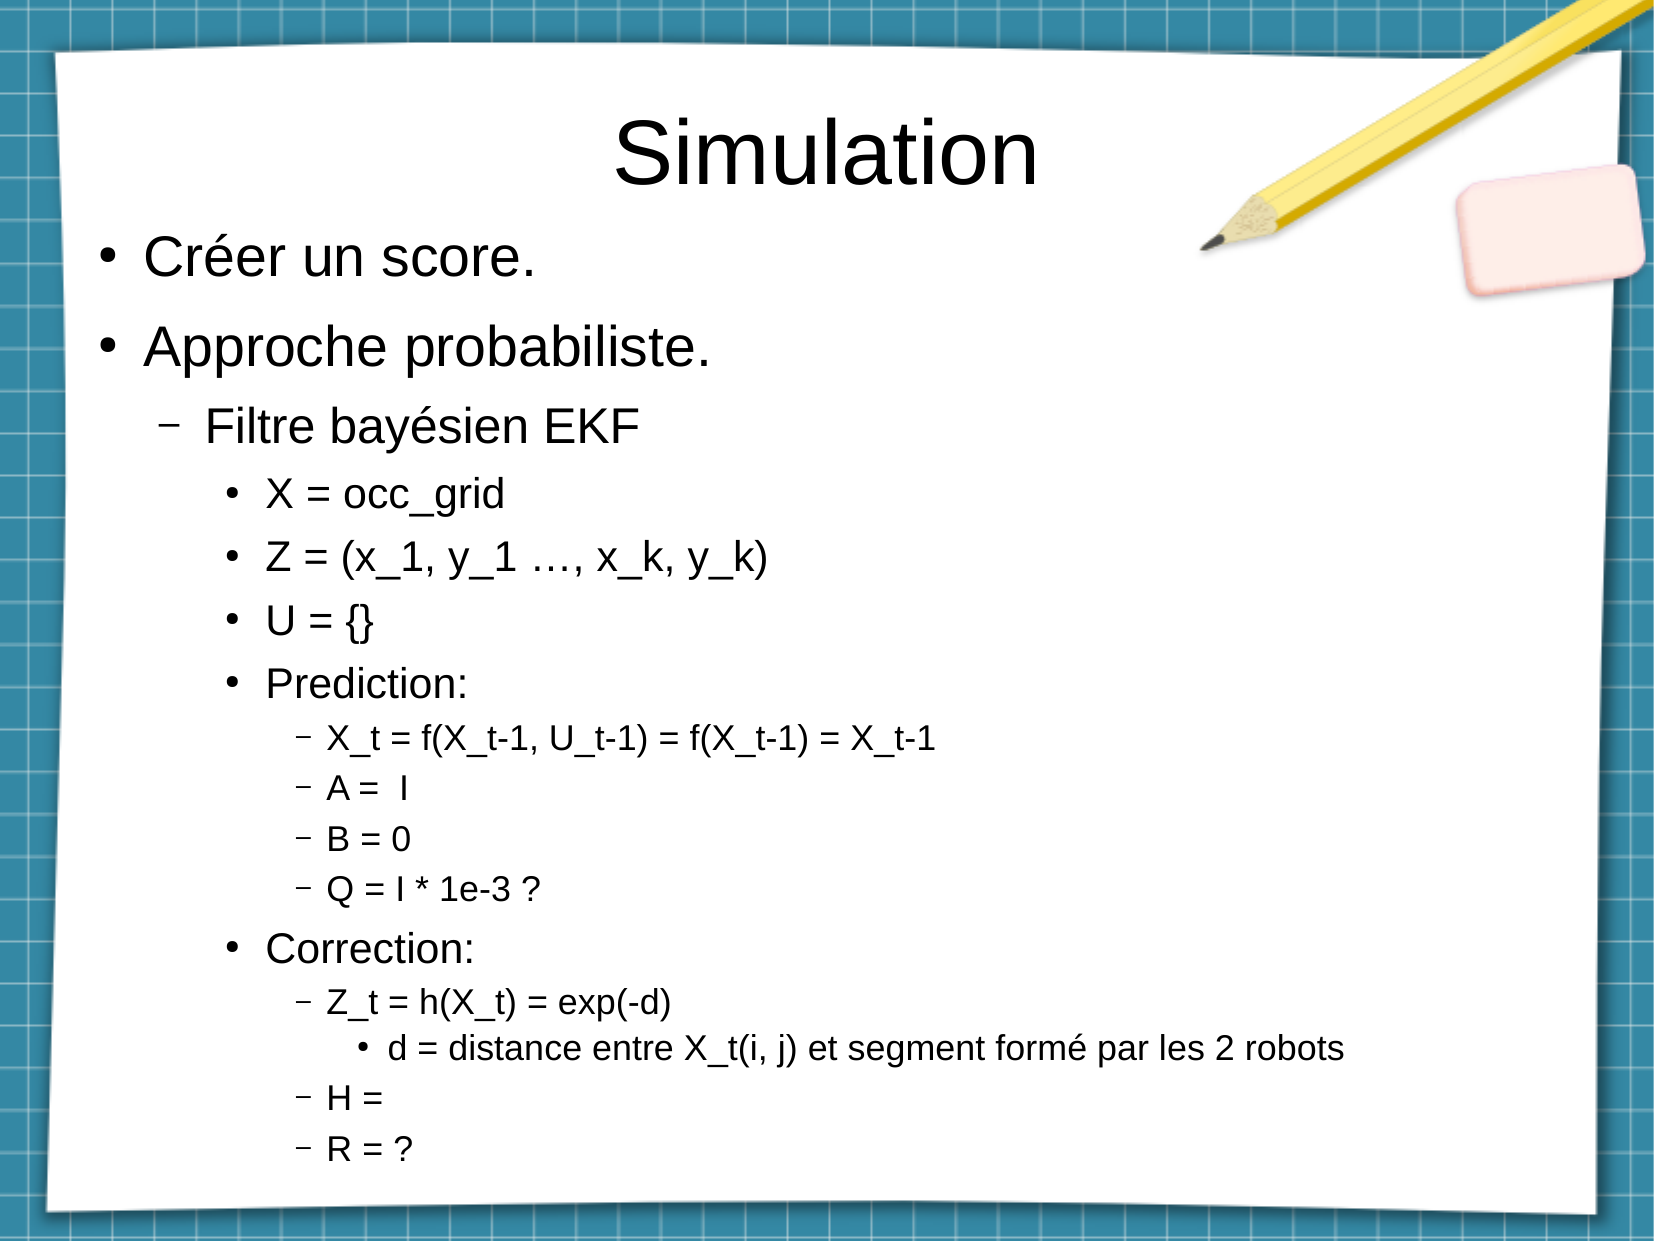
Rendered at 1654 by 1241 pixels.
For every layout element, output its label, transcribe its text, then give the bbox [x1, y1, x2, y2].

picture [0, 0, 1654, 1241]
list Créer un score. Approche probabiliste. Filtre bayésien EKF X = occ_grid Z = (x_1, y_1 …, x_k, y_k) U = {} Prediction: X_t = f(X_t-1, U_t-1) = f(X_t-1) = X_t-1 A = I B = 0 Q = I * 1e-3 ? Correction: Z_t = h(X_t) = exp(-d) d = distance entre X_t(i, j) et segment formé par les 2 robots H = R = ? [82, 225, 1571, 1171]
title Simulation [82, 49, 1571, 225]
